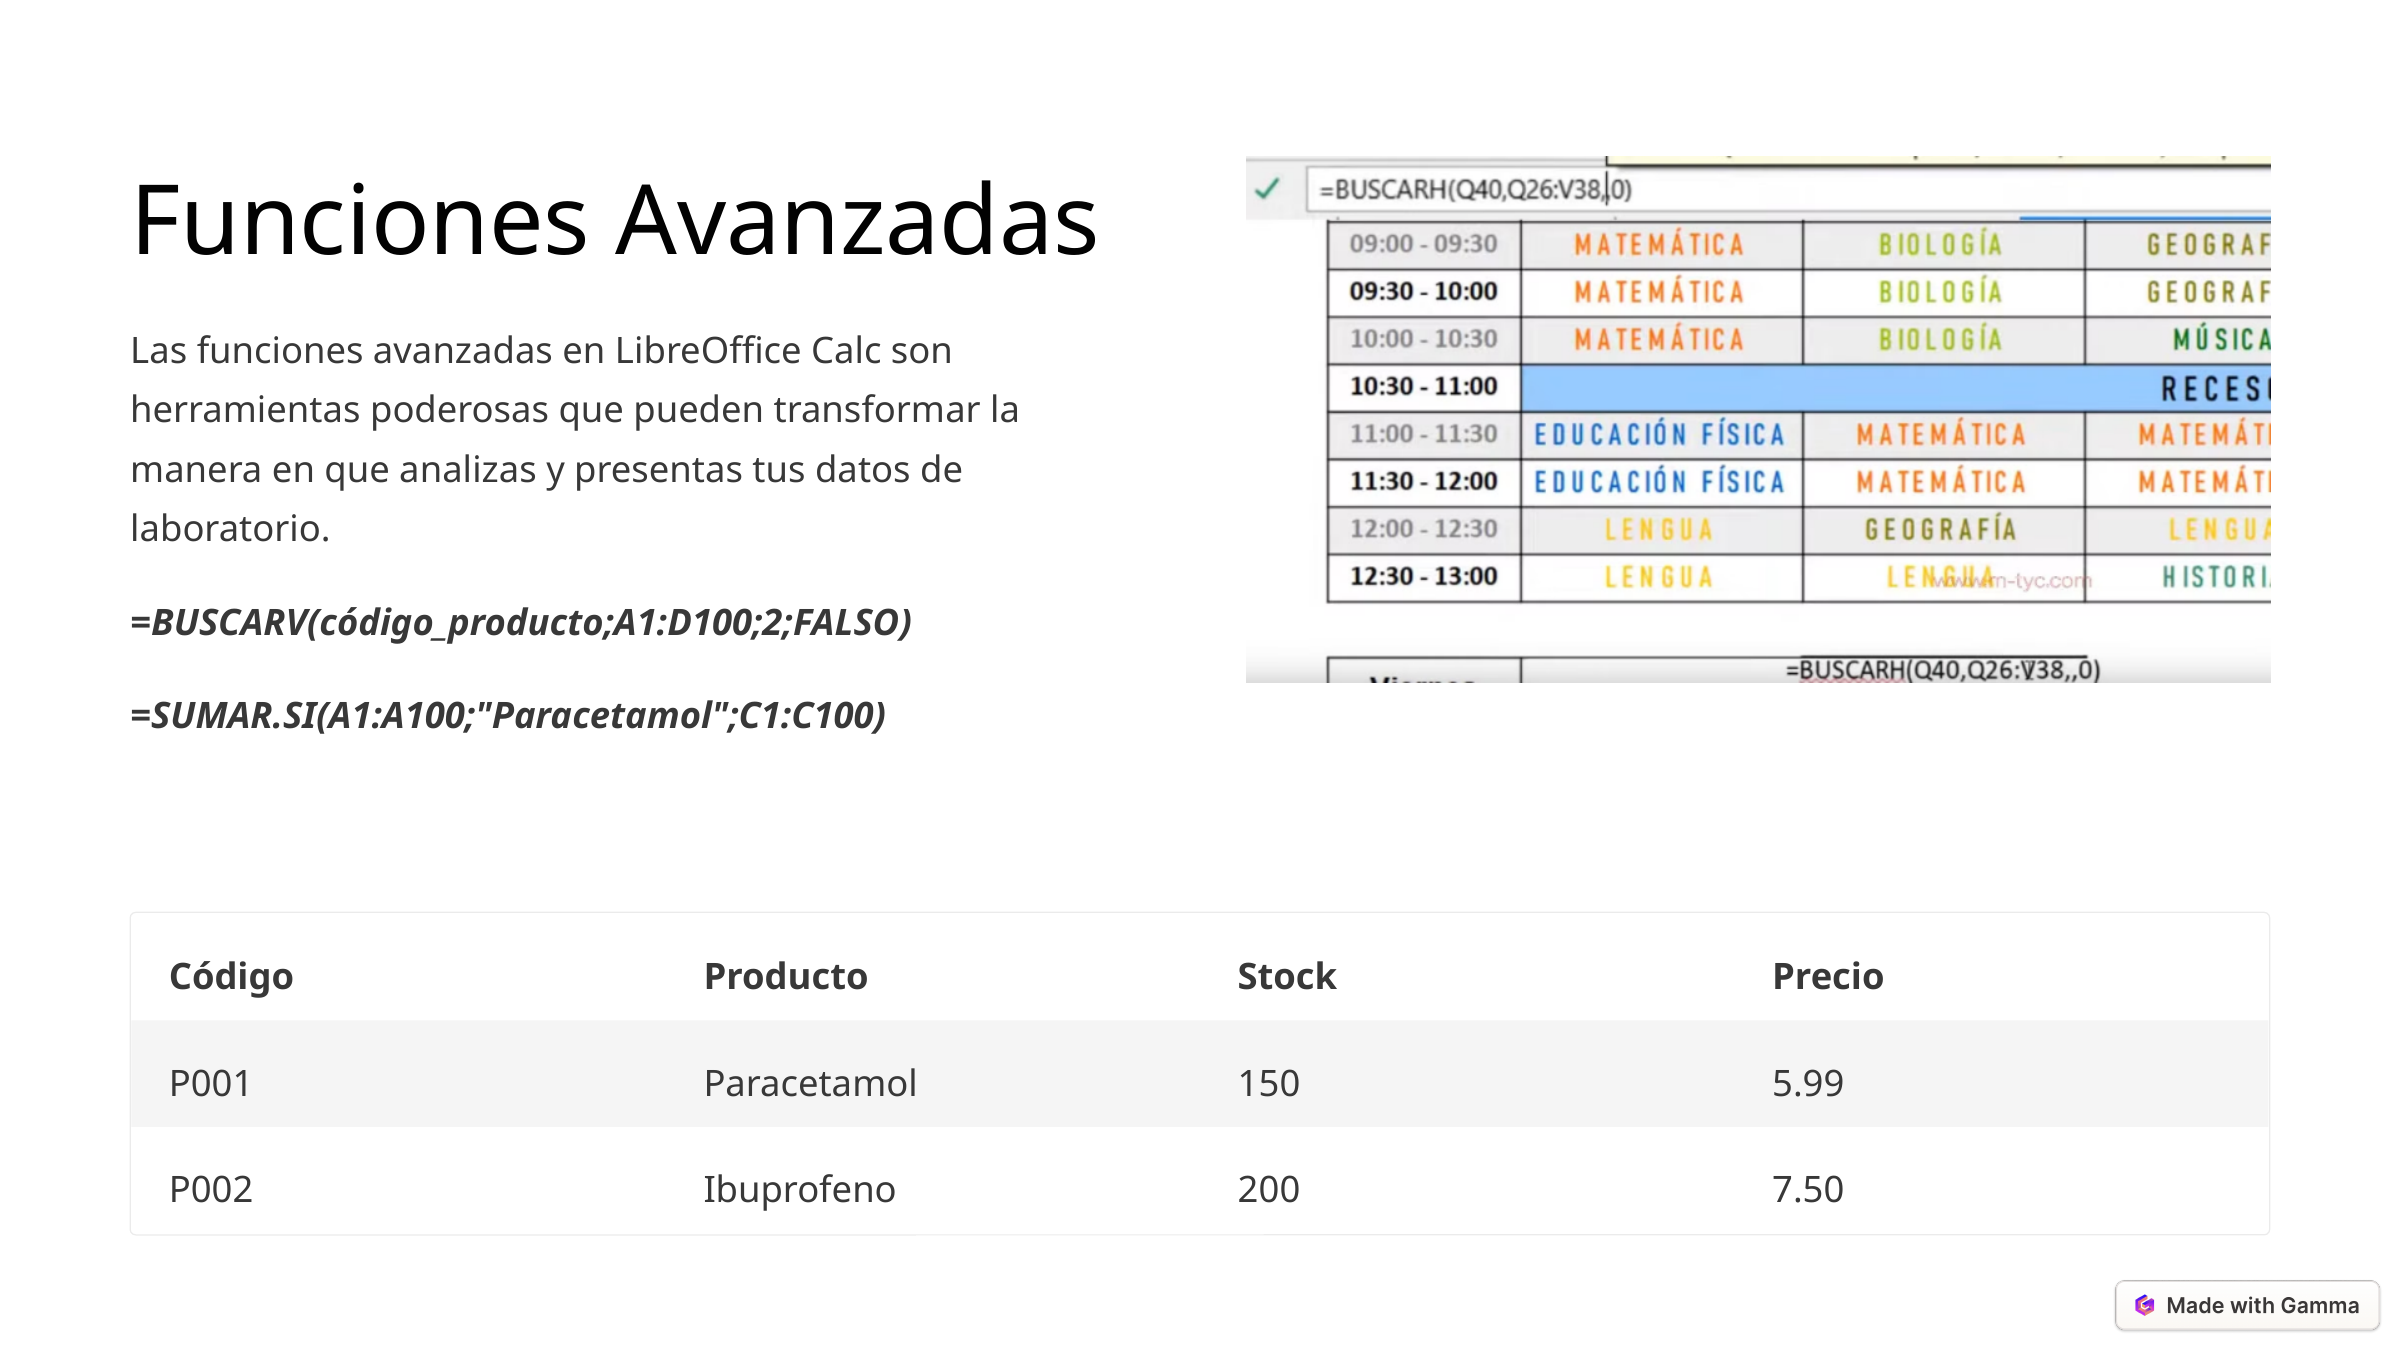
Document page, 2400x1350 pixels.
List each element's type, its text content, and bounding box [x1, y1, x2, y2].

text_box =BUSCARV(código_producto;A1:D100;2;FALSO) [130, 583, 1155, 643]
text_box Producto [703, 937, 1163, 997]
text_box 200 [1237, 1150, 1697, 1210]
text_box =SUMAR.SI(A1:A100;"Paracetamol";C1:C100) [130, 676, 1155, 736]
text_box P002 [168, 1150, 628, 1210]
picture [1246, 156, 2271, 683]
text_box Las funciones avanzadas en LibreOffice Calc son herramientas poderosas que pueden transformar la manera en que analizas y presentas tus datos de laboratorio. [130, 311, 1155, 550]
text_box P001 [168, 1043, 628, 1104]
text_box Stock [1237, 937, 1697, 997]
text_box Funciones Avanzadas [130, 152, 1107, 275]
text_box 7.50 [1772, 1150, 2232, 1210]
text_box 5.99 [1772, 1043, 2232, 1104]
text_box Paracetamol [703, 1043, 1163, 1104]
text_box Precio [1772, 937, 2232, 997]
text_box Ibuprofeno [703, 1150, 1163, 1210]
text_box 150 [1237, 1043, 1697, 1104]
picture [2106, 1271, 2389, 1339]
text_box [131, 913, 2269, 1234]
text_box Código [168, 937, 628, 997]
